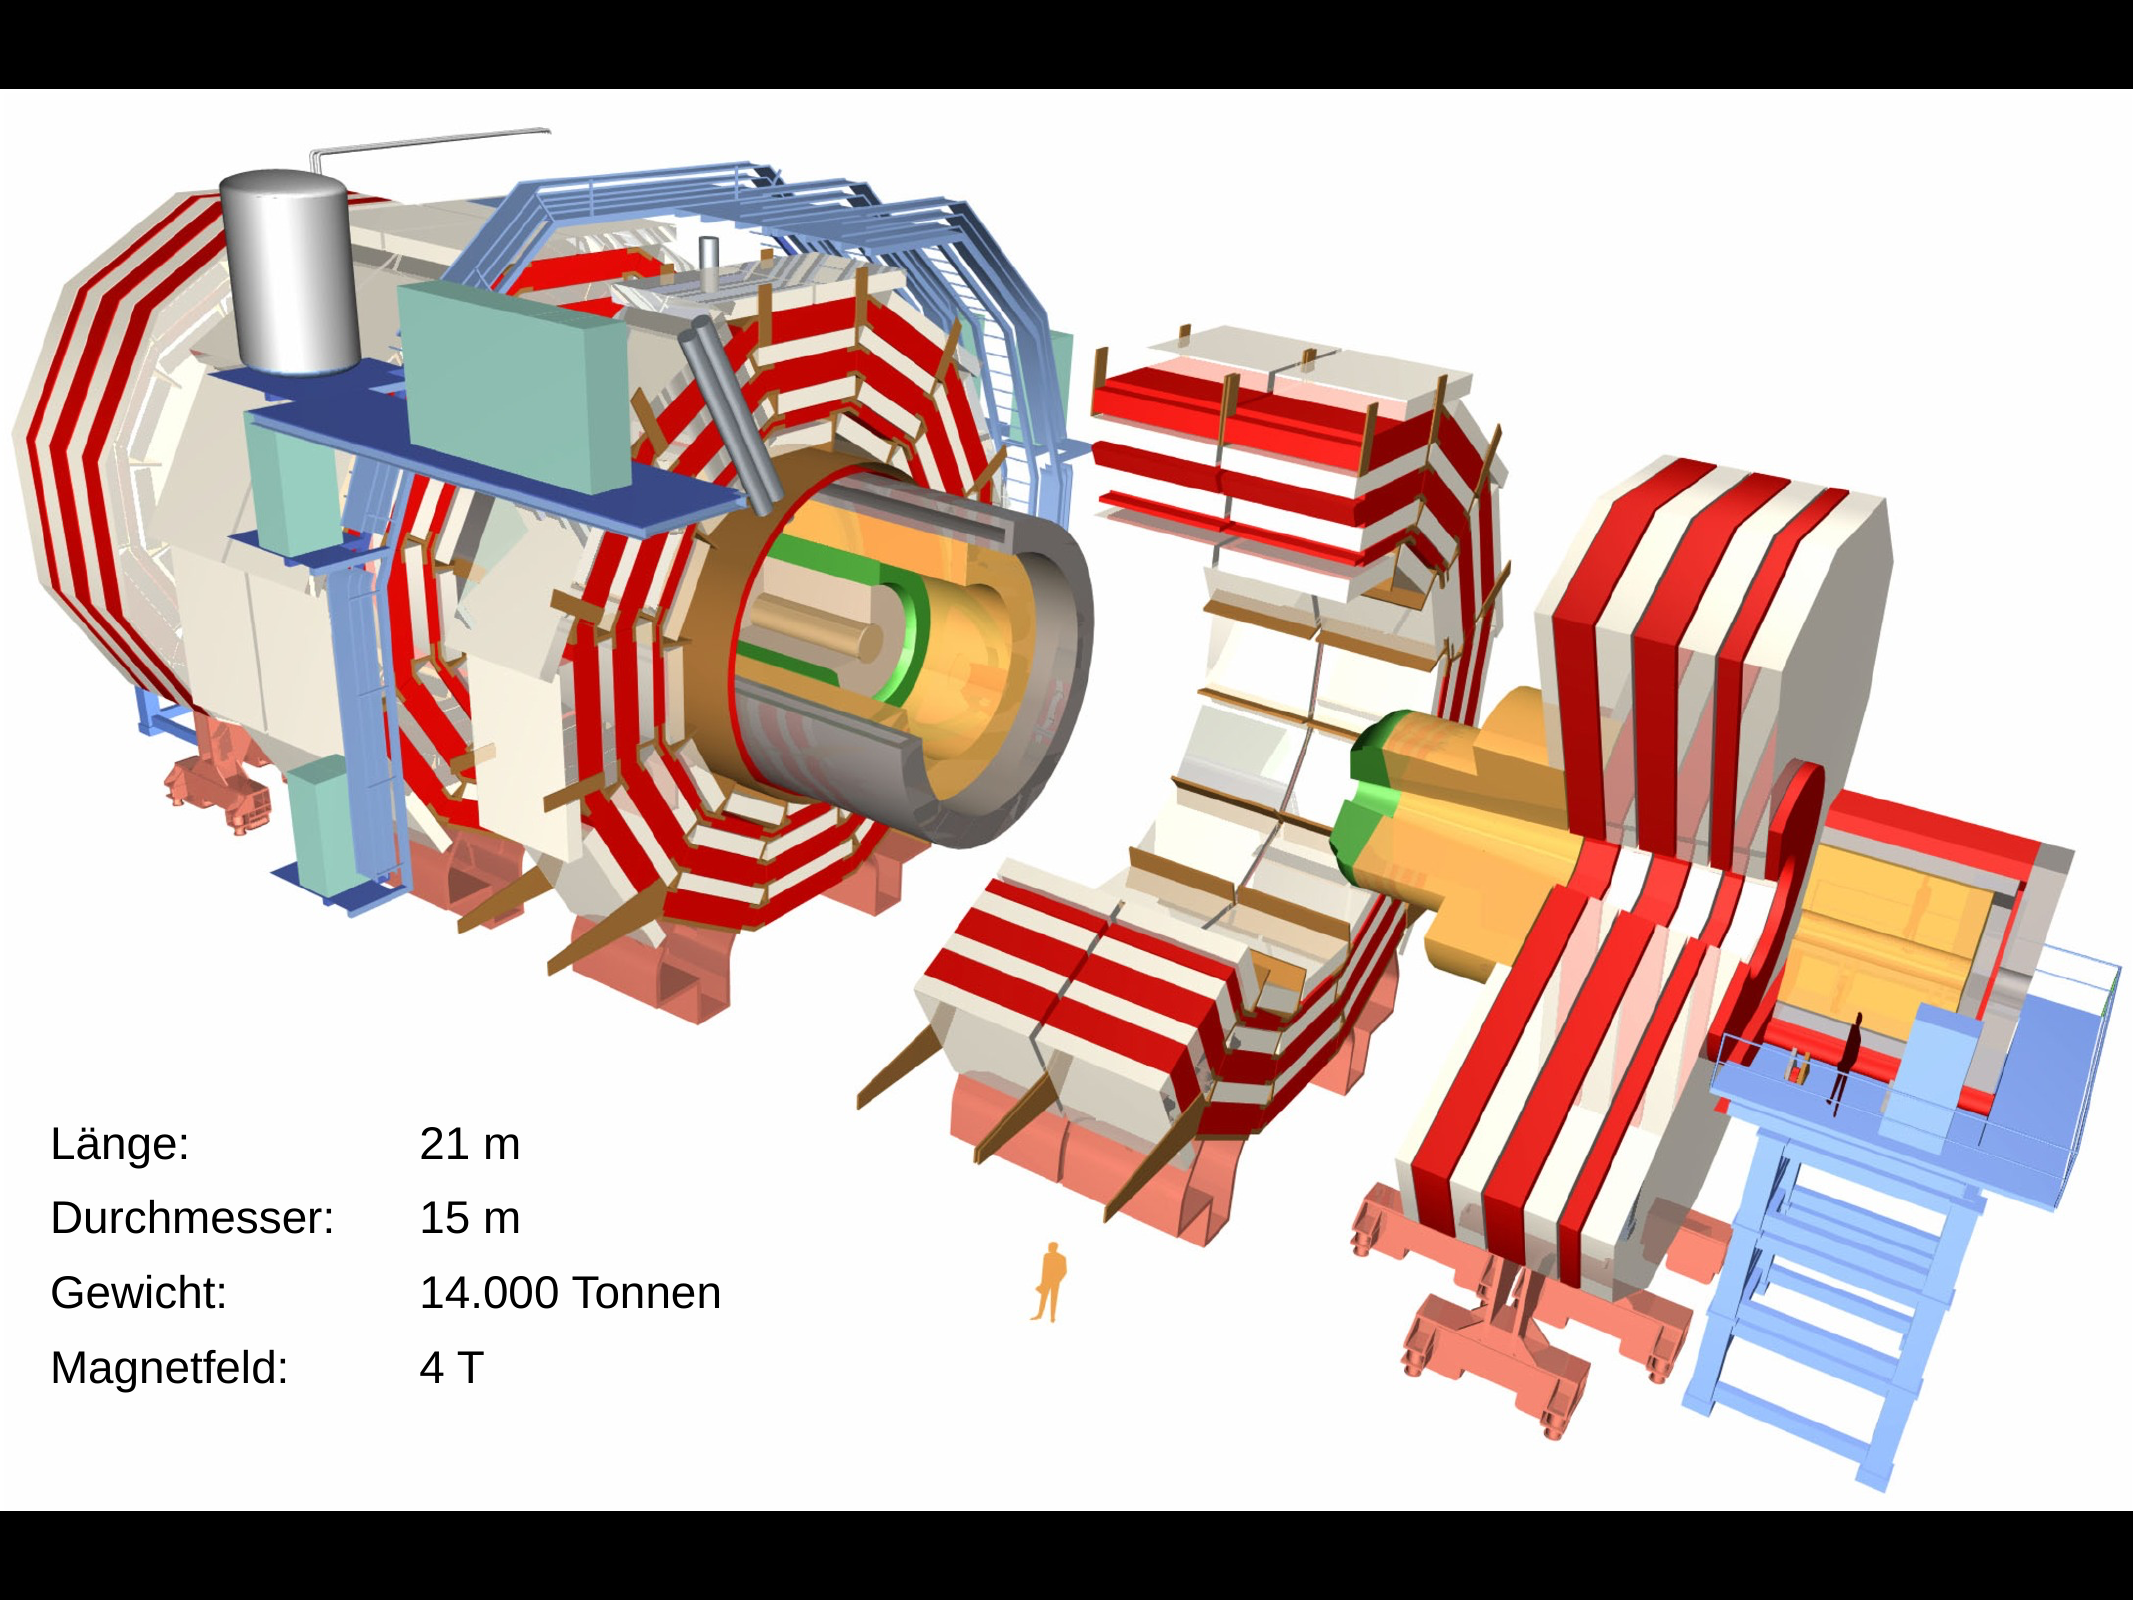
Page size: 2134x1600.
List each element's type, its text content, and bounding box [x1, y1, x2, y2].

text_box Länge: 21 m Durchmesser: 15 m Gewicht: 14.000 Tonnen Magnetfeld: 4 T [35, 1110, 768, 1401]
picture [0, 89, 2134, 1511]
